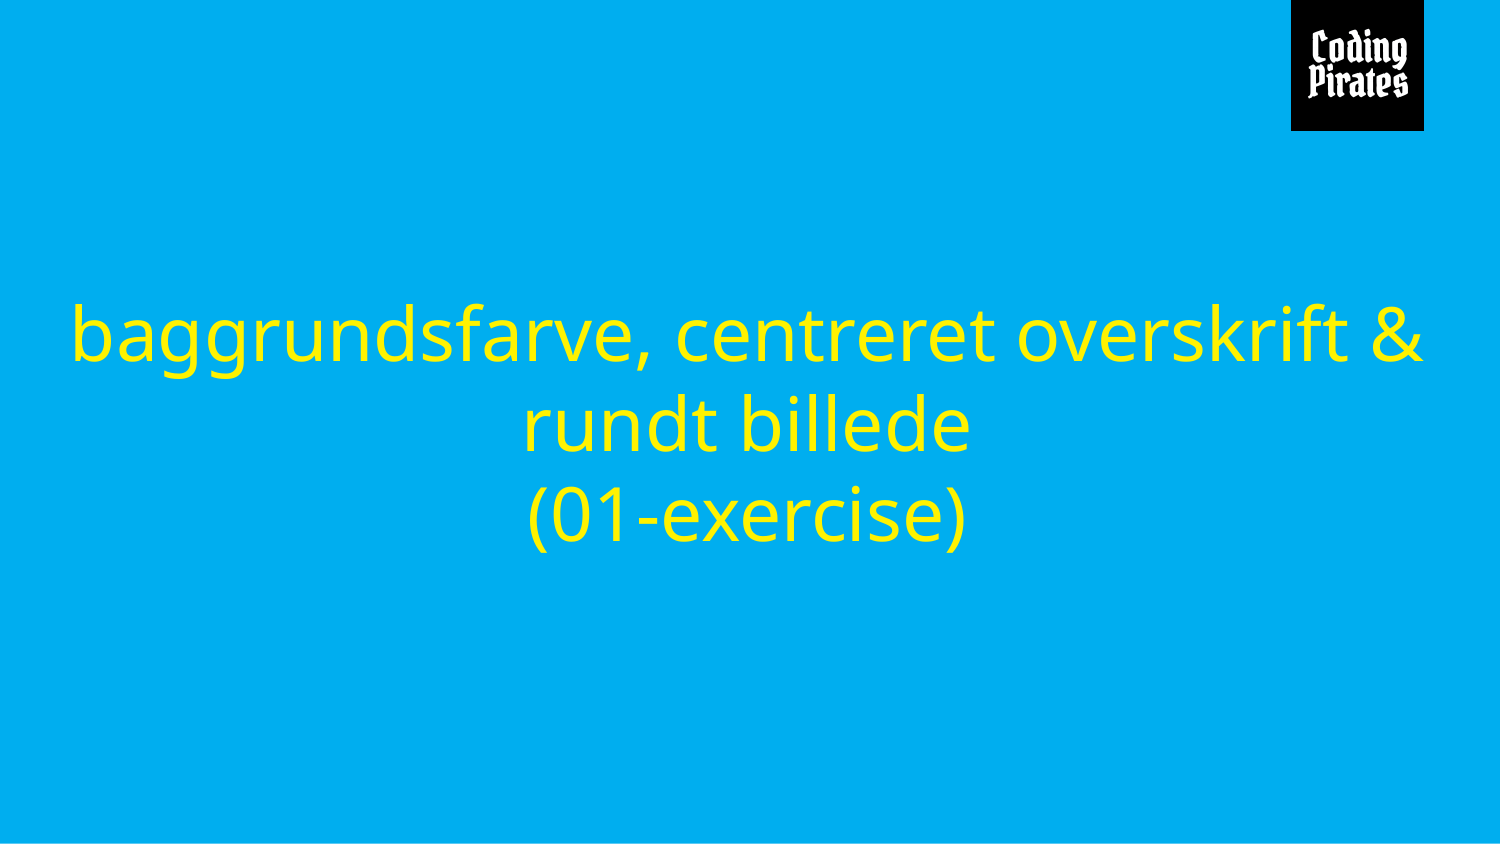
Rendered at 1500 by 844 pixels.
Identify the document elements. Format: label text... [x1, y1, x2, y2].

picture [1292, 0, 1423, 130]
title baggrundsfarve, centreret overskrift & rundt billede (01-exercise) [5, 352, 1490, 491]
